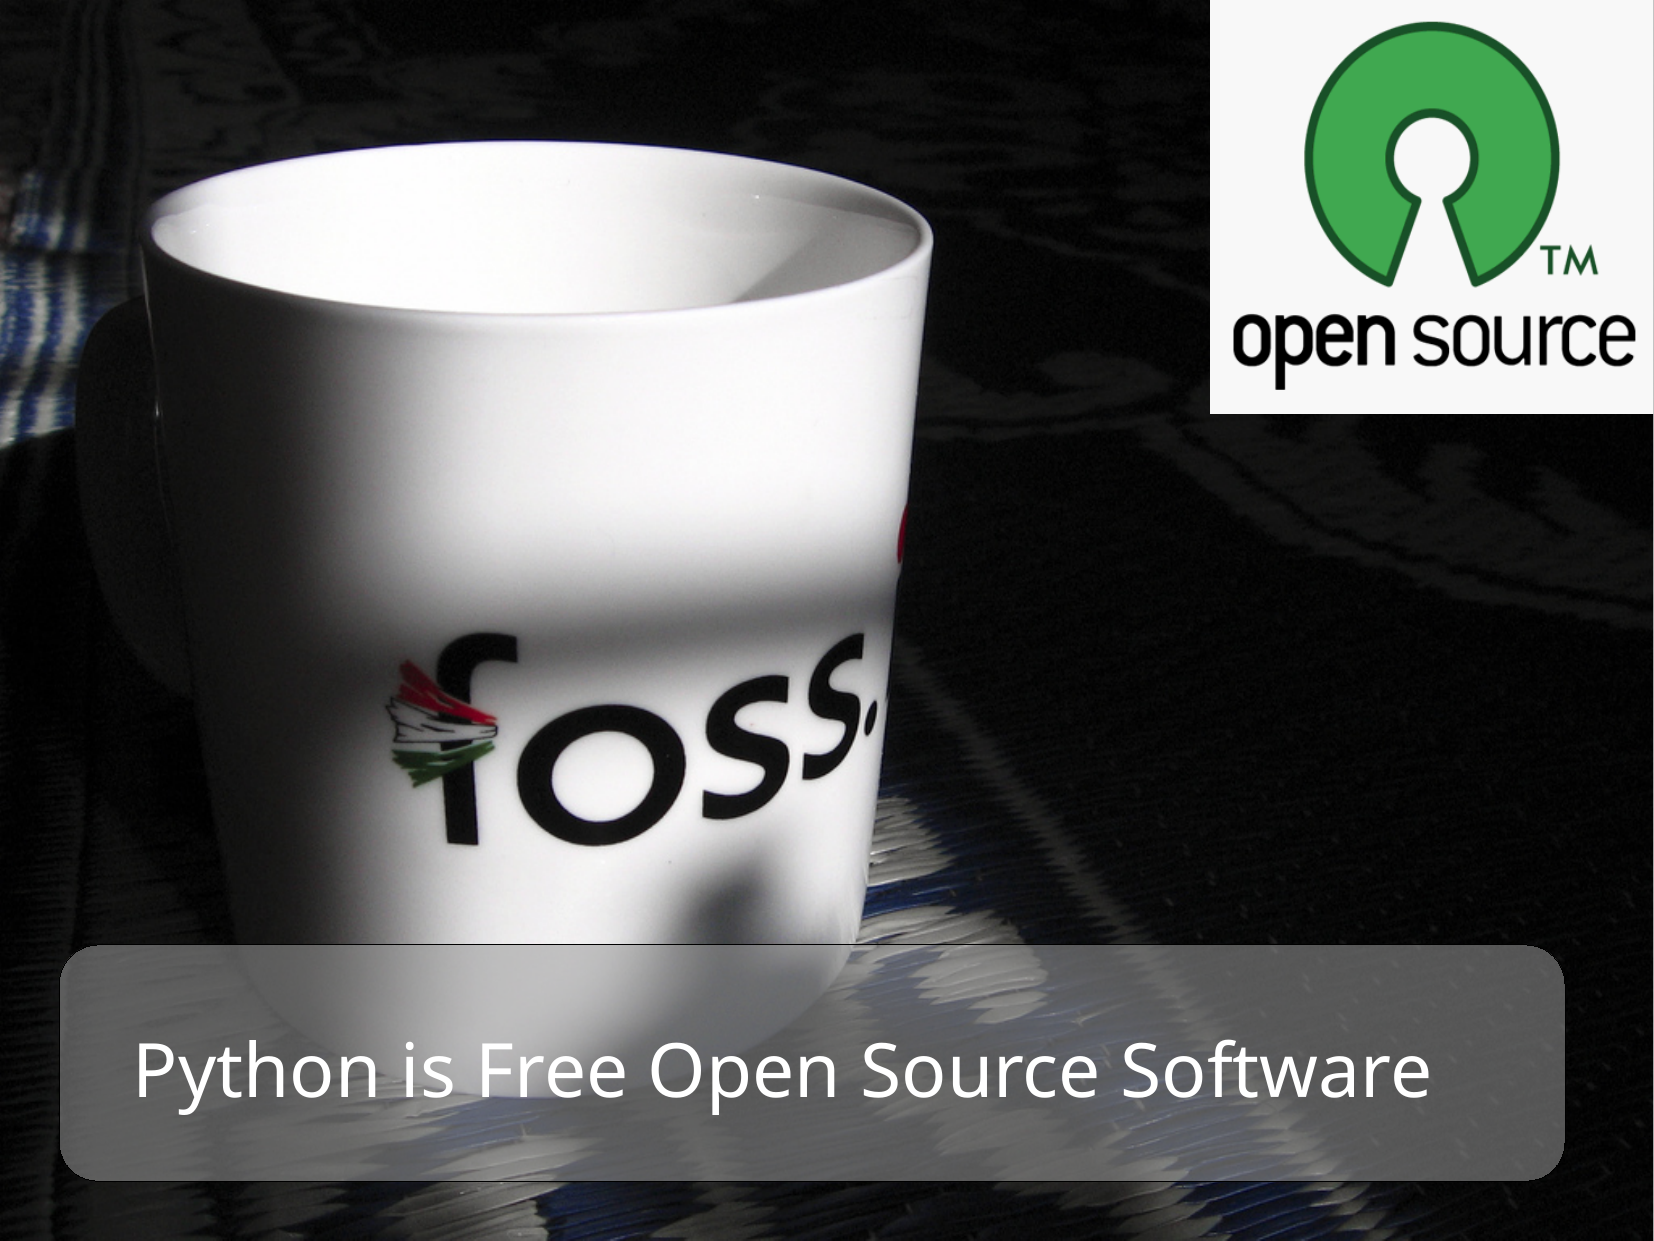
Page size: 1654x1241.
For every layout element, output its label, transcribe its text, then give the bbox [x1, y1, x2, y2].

picture [0, 0, 1654, 1241]
text_box Python is Free Open Source Software [118, 1010, 1446, 1123]
text_box [59, 944, 1566, 1182]
